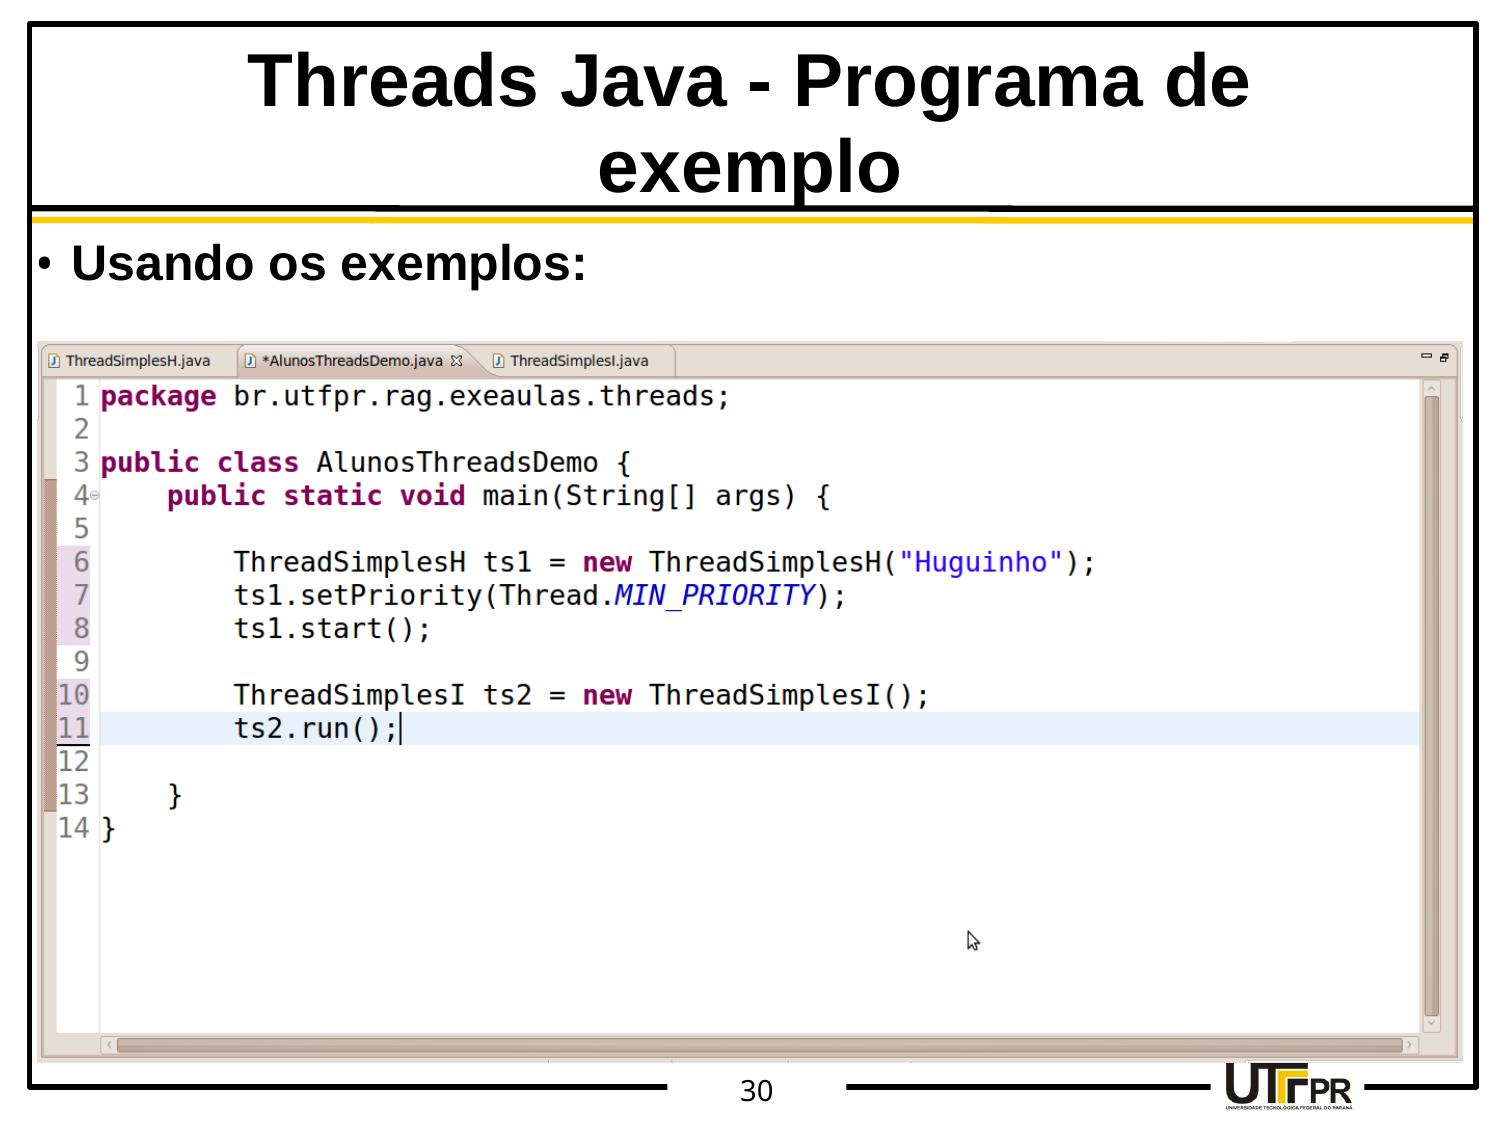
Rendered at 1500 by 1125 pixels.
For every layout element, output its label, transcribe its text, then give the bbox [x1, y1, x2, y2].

title Threads Java - Programa de exemplo [75, 25, 1426, 217]
list Usando os exemplos: [20, 230, 1489, 739]
picture [37, 739, 1463, 1110]
